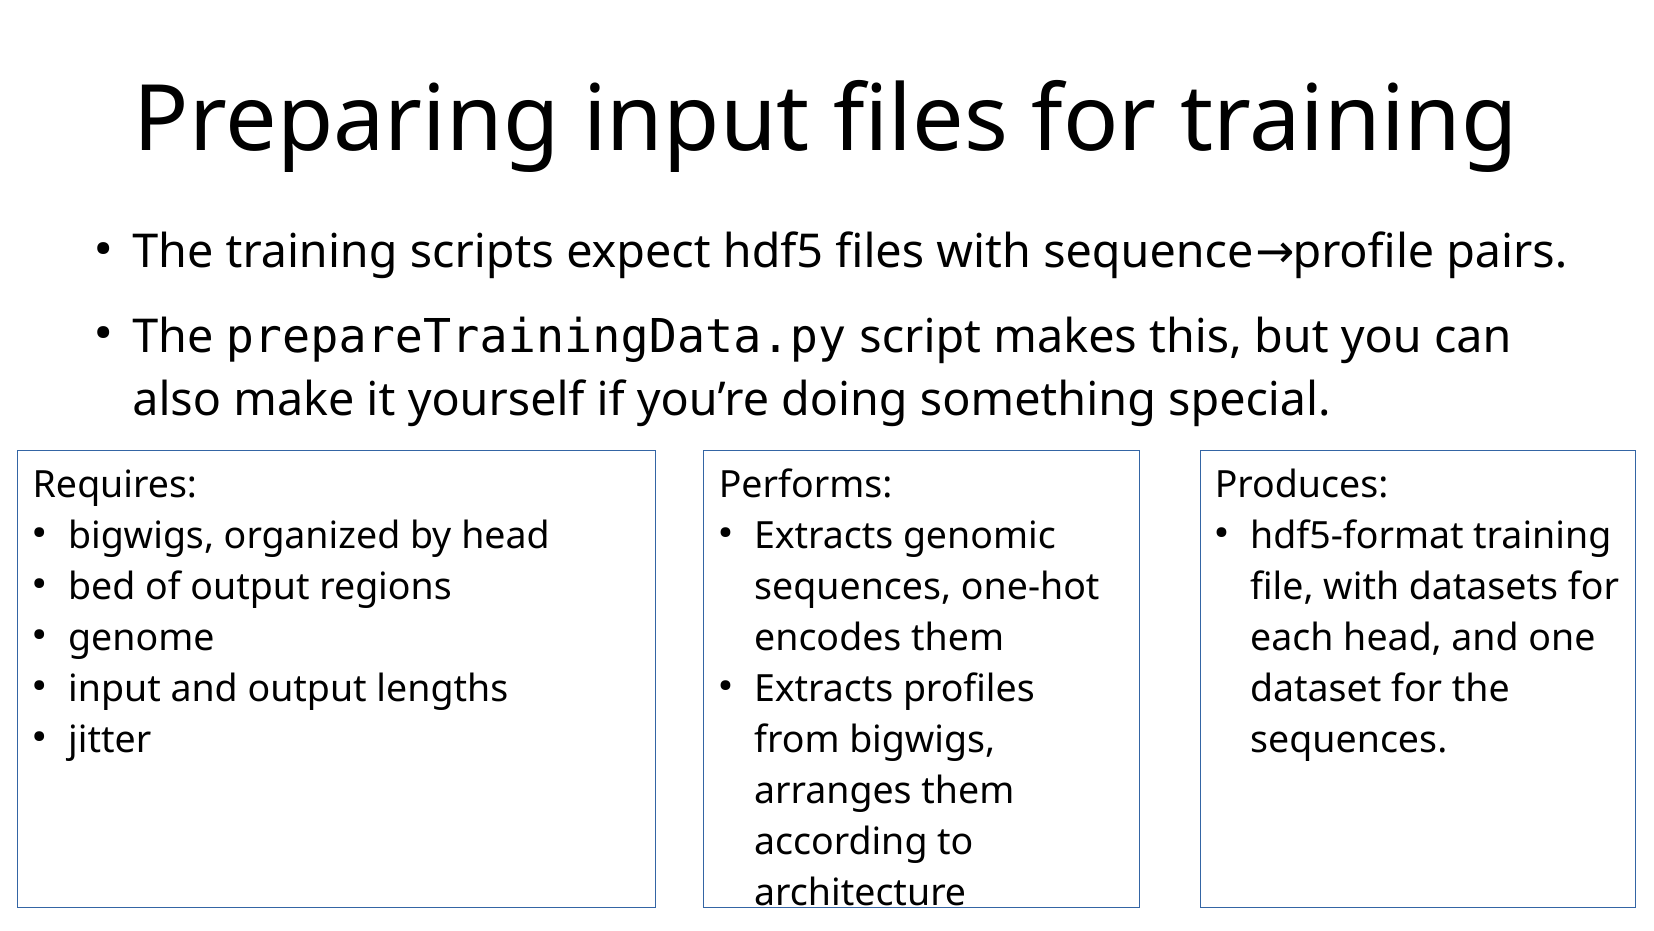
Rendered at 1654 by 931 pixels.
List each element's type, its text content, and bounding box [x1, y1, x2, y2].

title Preparing input files for training [82, 37, 1571, 193]
text_box Produces: hdf5-format training file, with datasets for each head, and one dataset for the sequences. [1200, 450, 1636, 908]
text_box Requires: bigwigs, organized by head bed of output regions genome input and output lengths jitter [17, 450, 656, 908]
text_box Performs: Extracts genomic sequences, one-hot encodes them Extracts profiles from bigwigs, arranges them according to architecture [703, 450, 1140, 908]
list The training scripts expect hdf5 files with sequence→profile pairs. The prepareTrainingData.py script makes this, but you can also make it yourself if you’re doing something special. [82, 217, 1571, 451]
